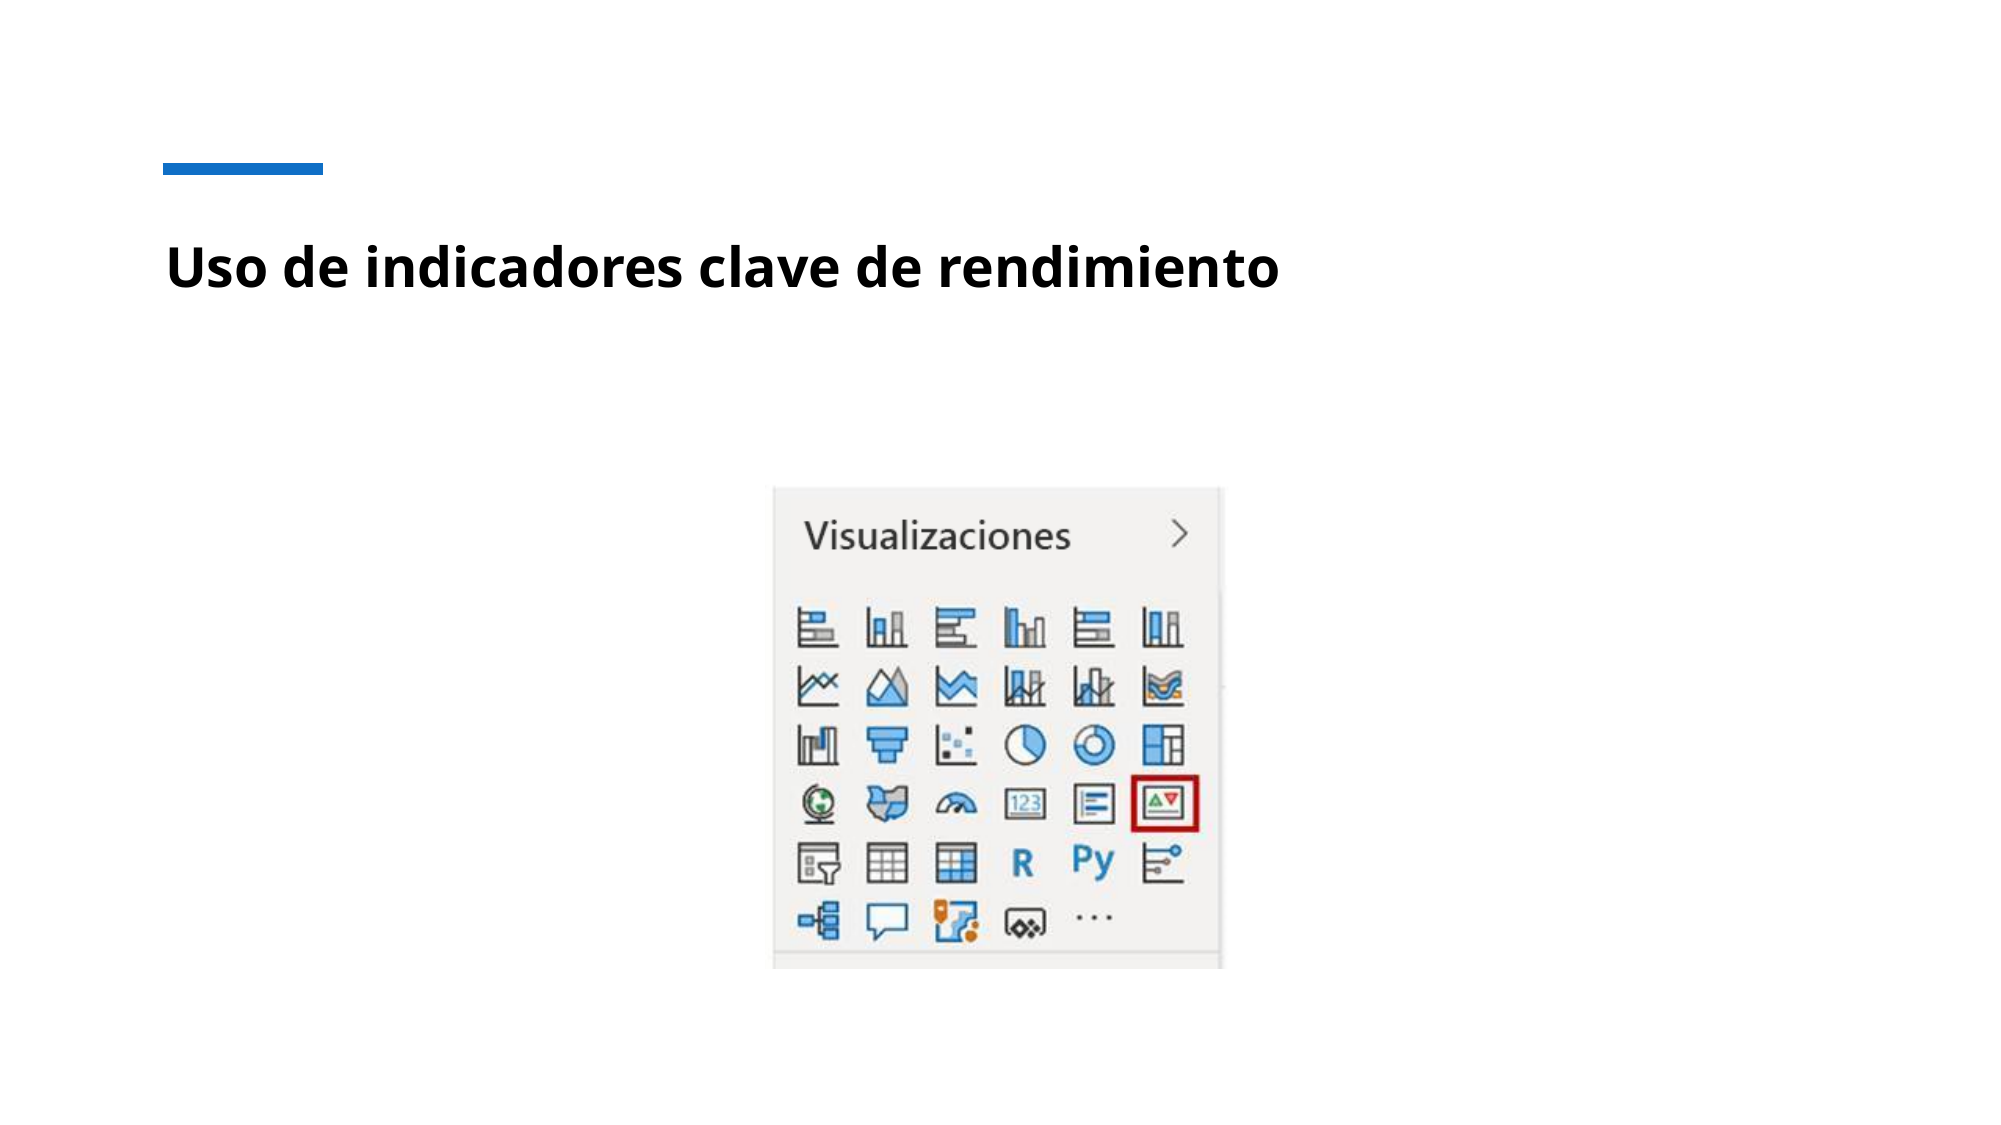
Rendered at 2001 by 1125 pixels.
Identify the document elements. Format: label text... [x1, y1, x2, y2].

title Uso de indicadores clave de rendimiento [150, 224, 1851, 441]
picture [765, 473, 1235, 969]
